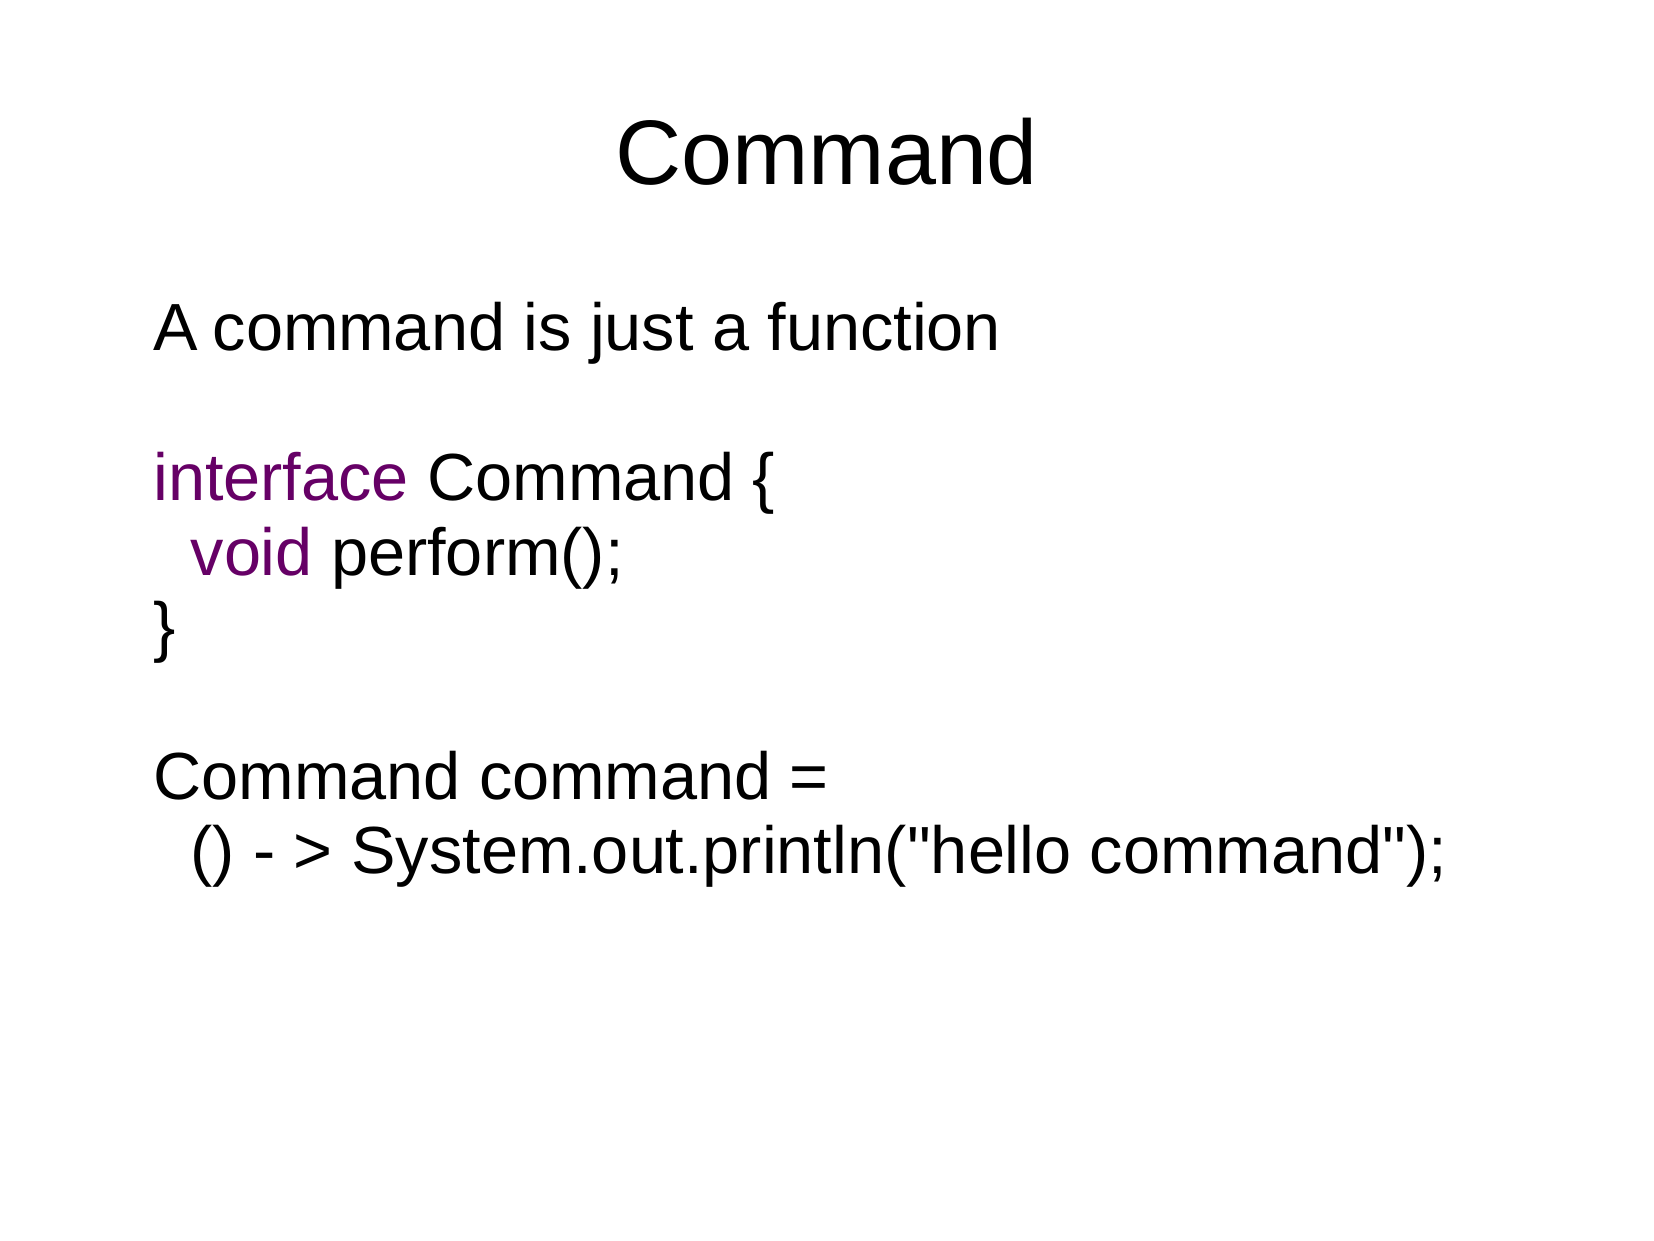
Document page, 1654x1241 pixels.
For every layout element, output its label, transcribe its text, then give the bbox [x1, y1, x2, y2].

title Command [82, 49, 1571, 257]
list A command is just a function interface Command { void perform(); } Command command = () - > System.out.println("hello command"); [82, 290, 1571, 1010]
